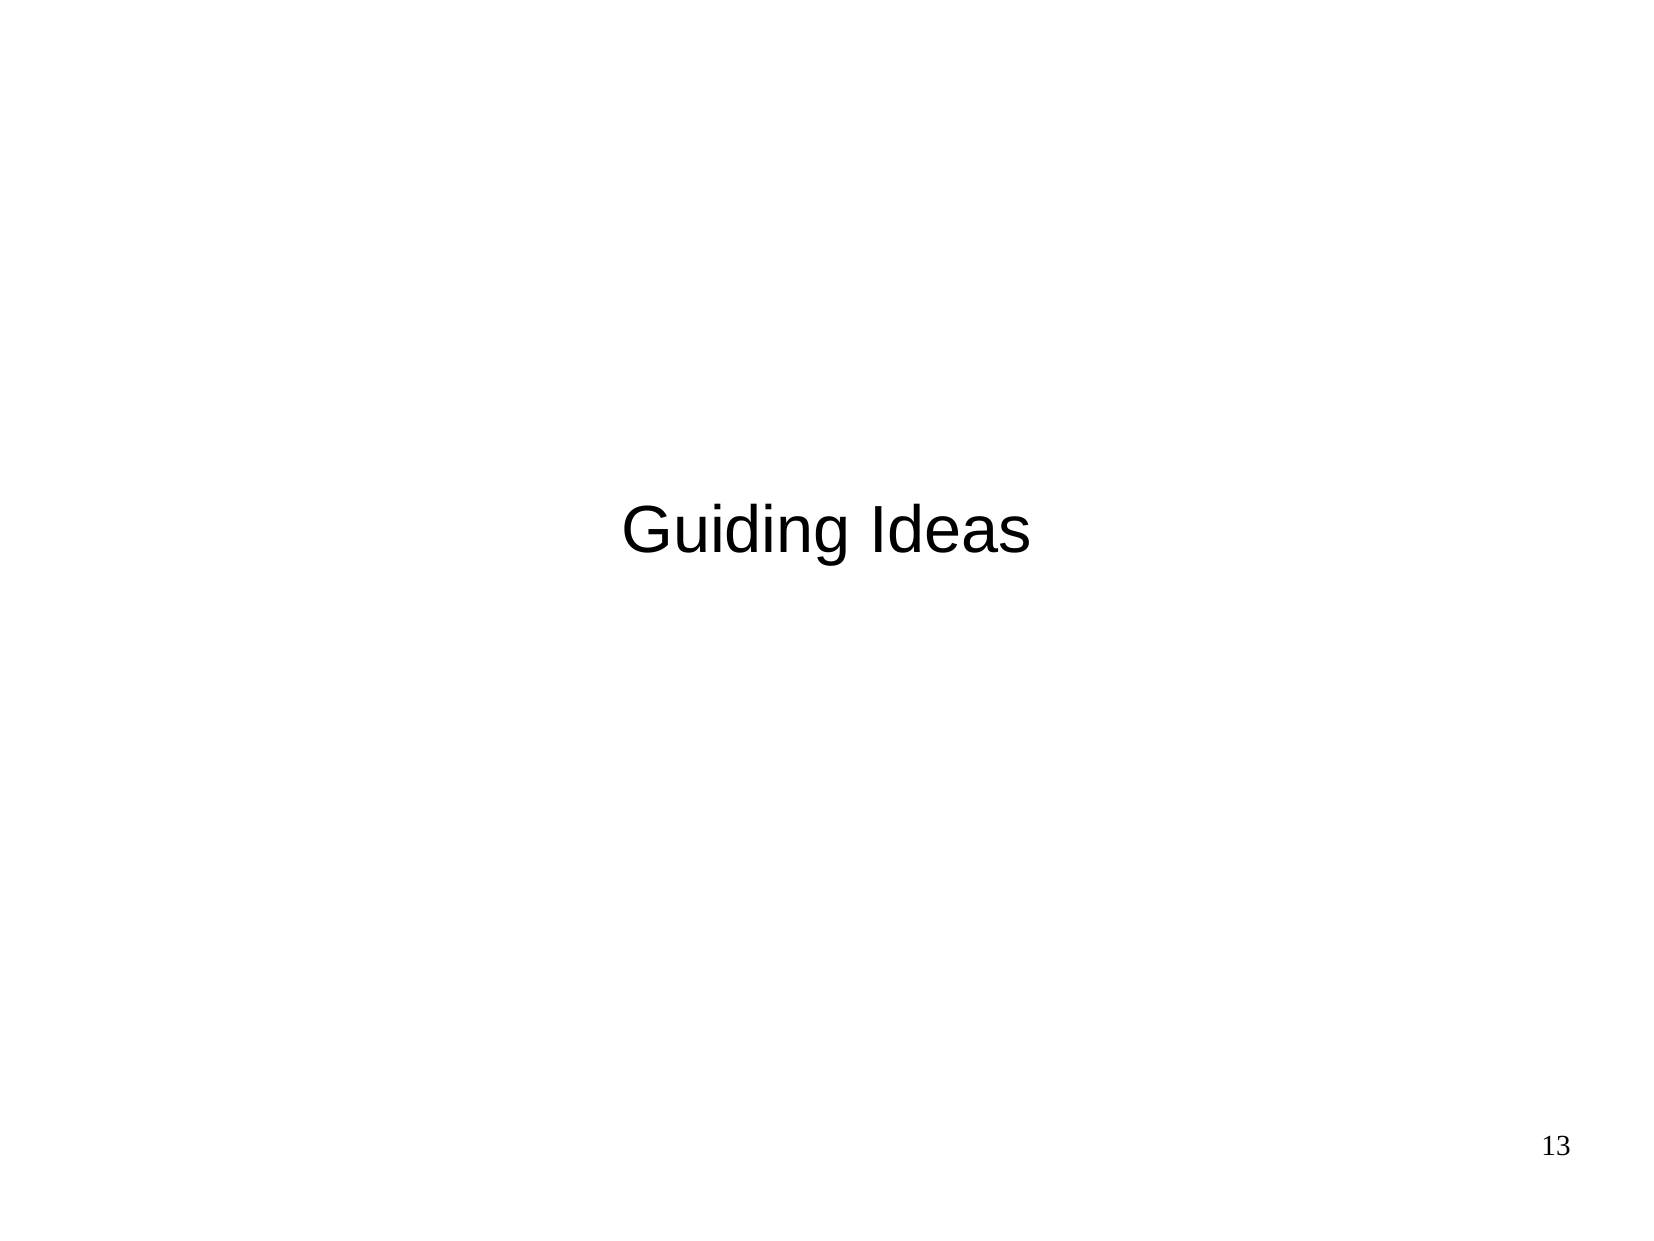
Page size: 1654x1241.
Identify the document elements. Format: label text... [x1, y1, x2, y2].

subtitle Guiding Ideas [82, 49, 1571, 1010]
